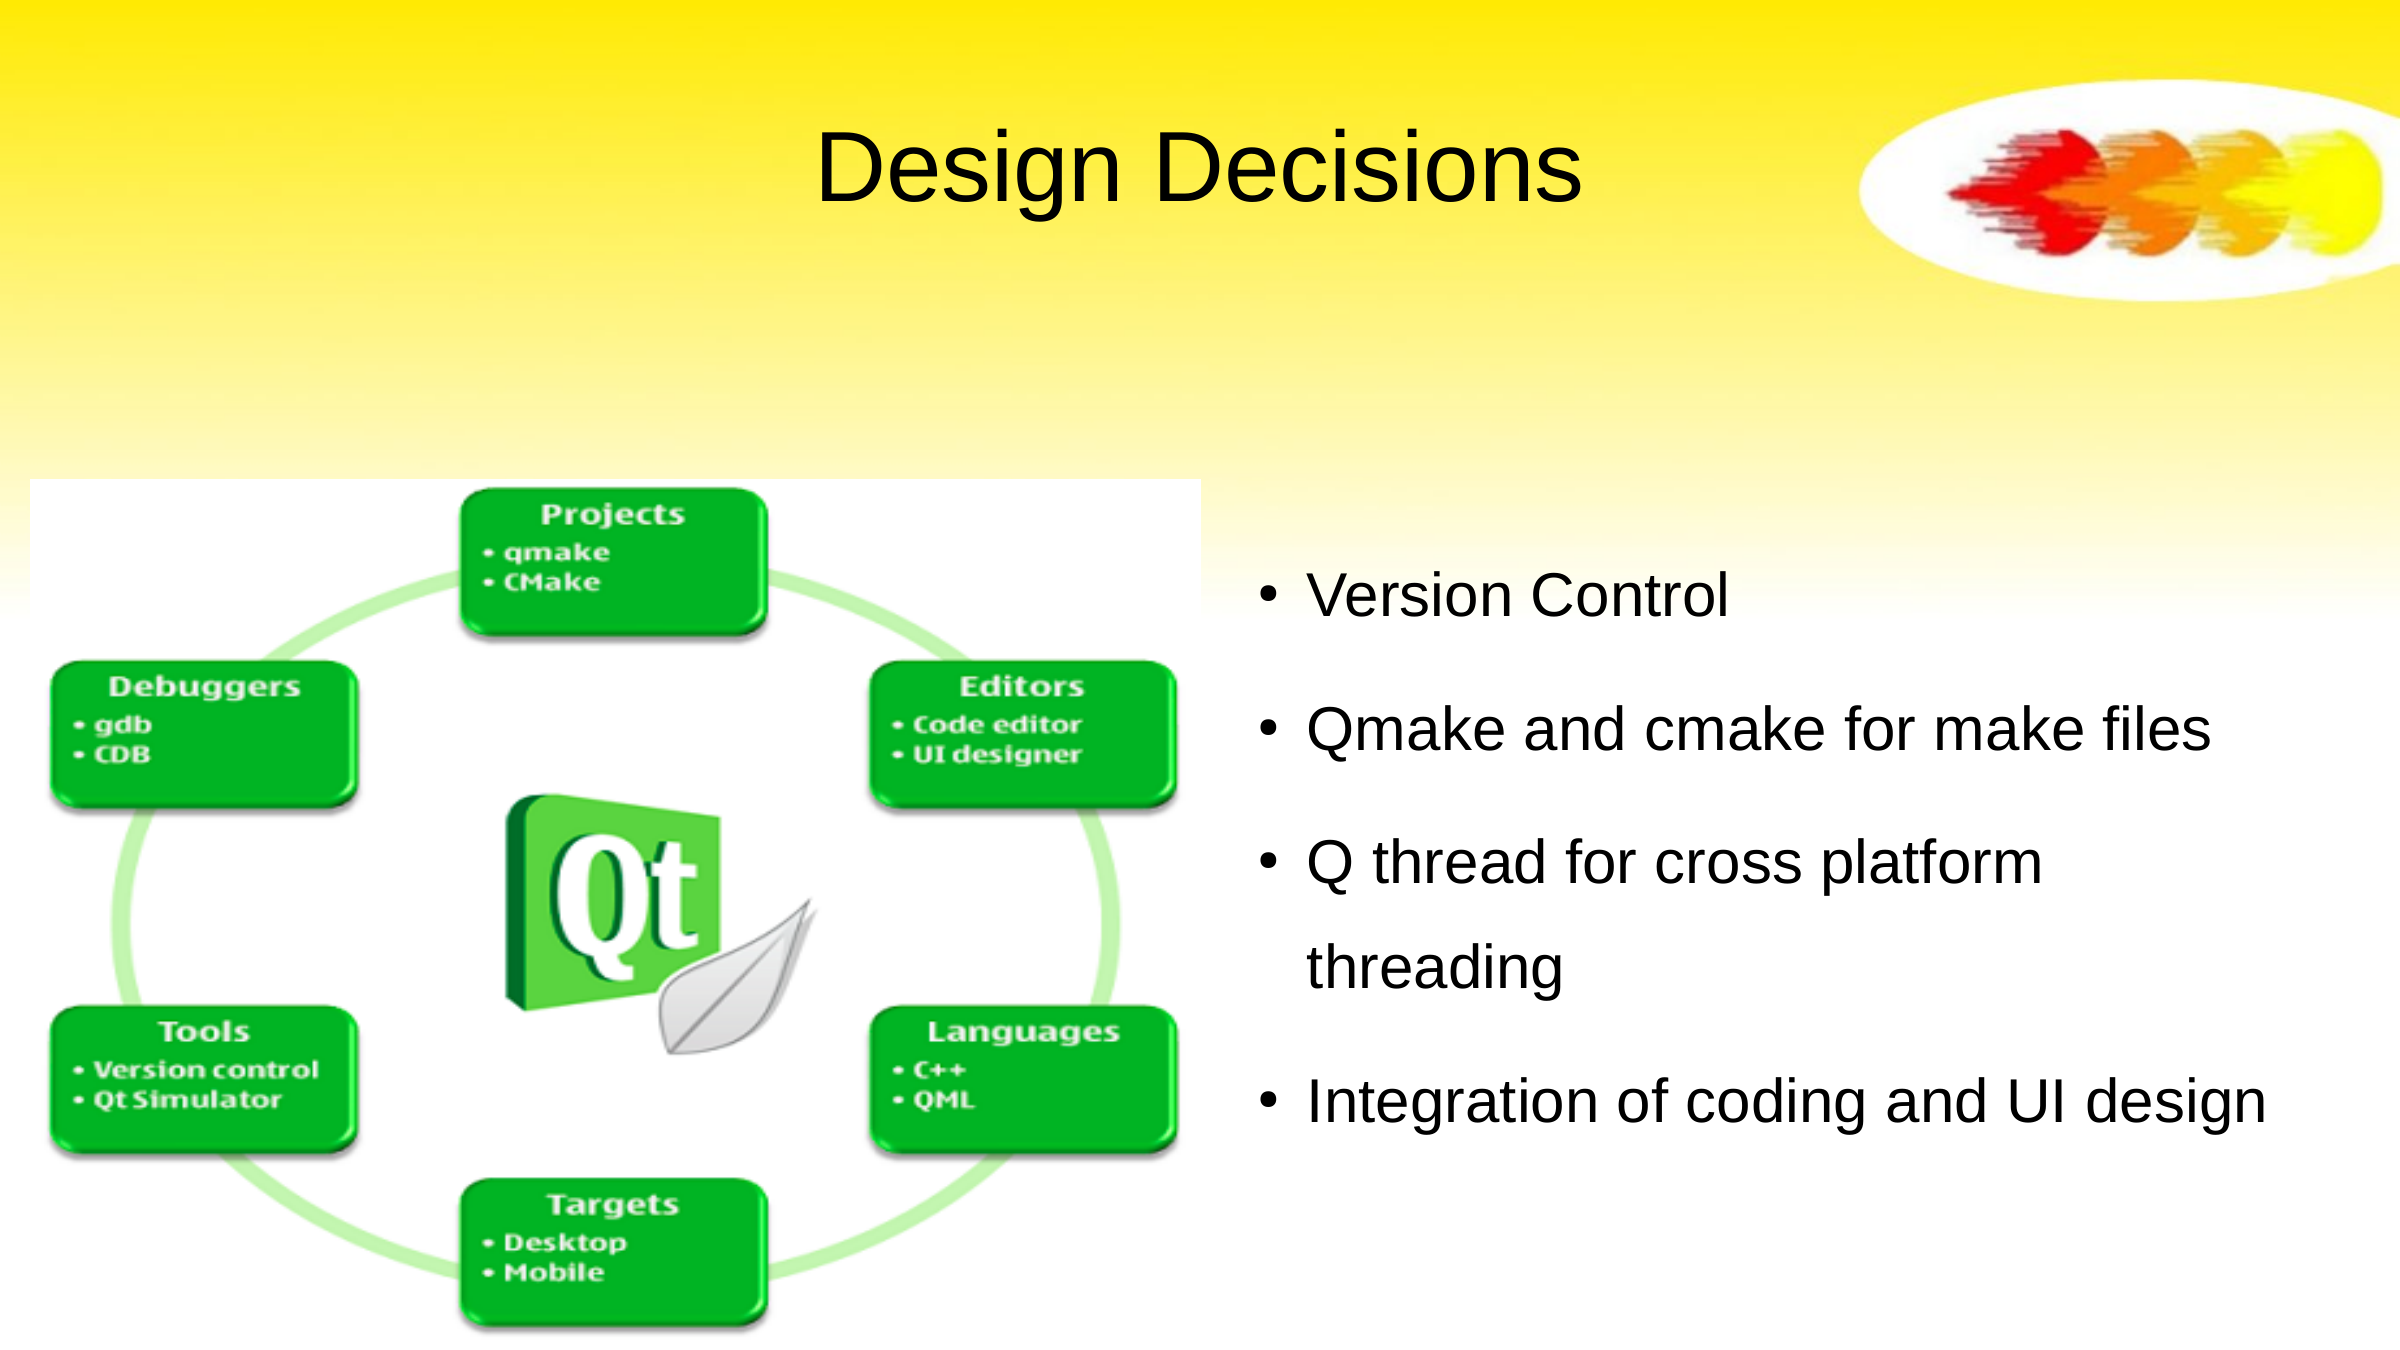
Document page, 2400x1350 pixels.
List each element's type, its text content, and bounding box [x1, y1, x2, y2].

picture [0, 0, 2400, 1350]
title Design Decisions [120, 53, 2280, 280]
list Version Control Qmake and cmake for make files Q thread for cross platform threading Integration of coding and UI design [1240, 524, 2296, 1204]
